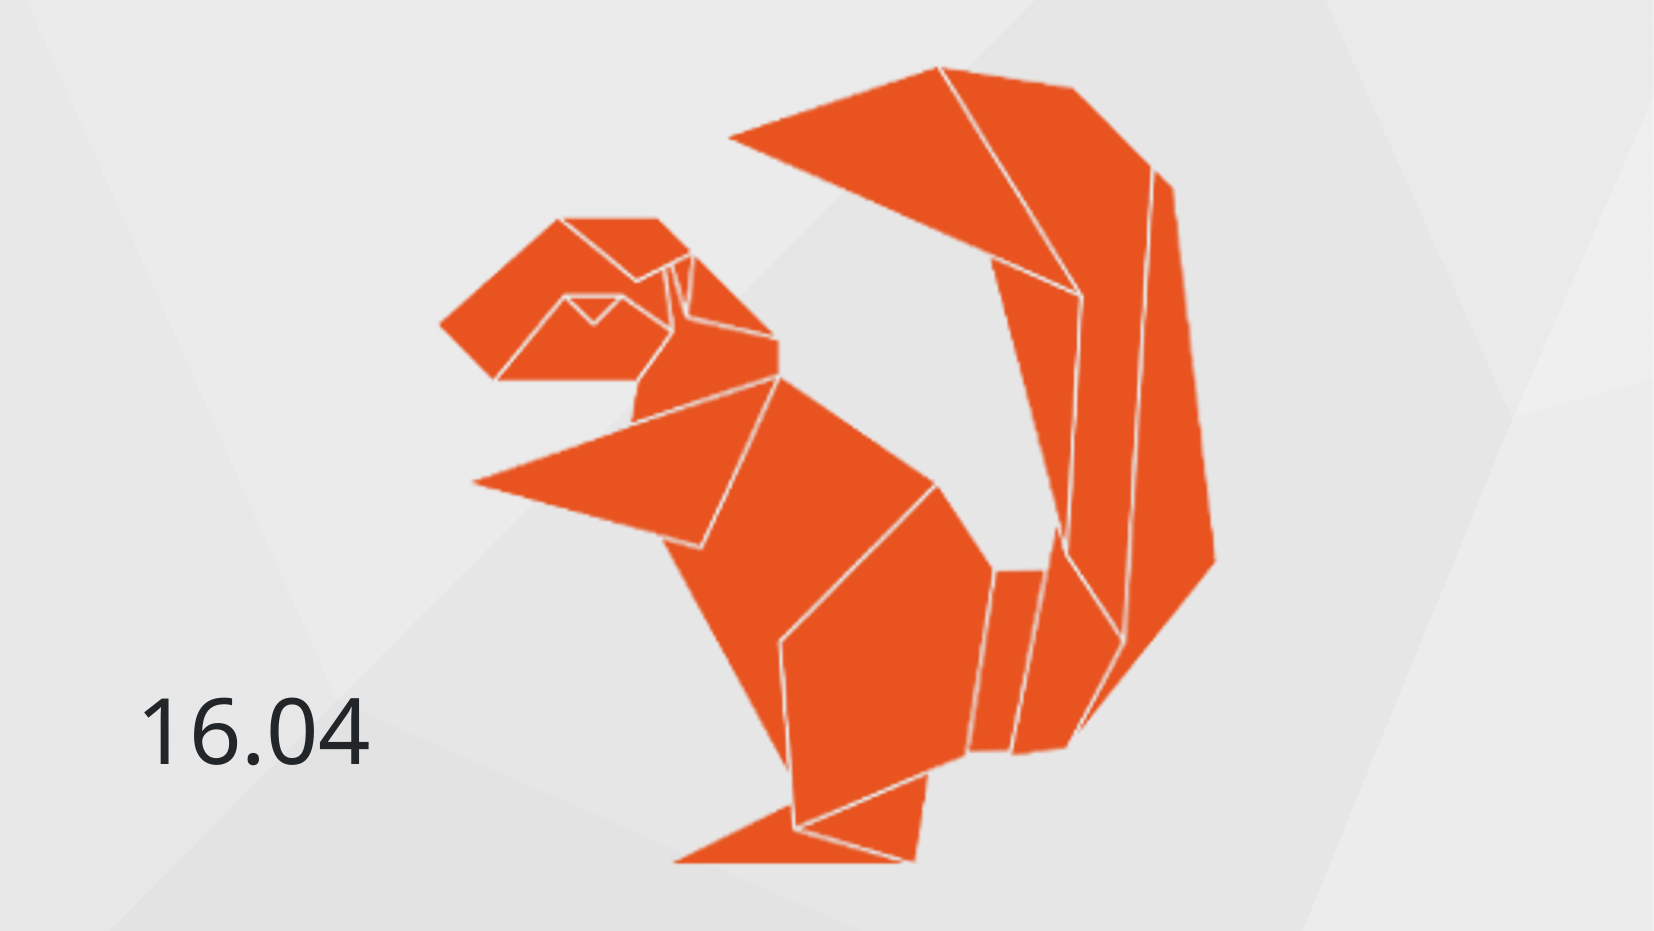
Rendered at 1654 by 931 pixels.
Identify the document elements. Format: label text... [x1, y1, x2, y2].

title 16.04 [106, 643, 402, 815]
picture [0, 0, 1654, 931]
